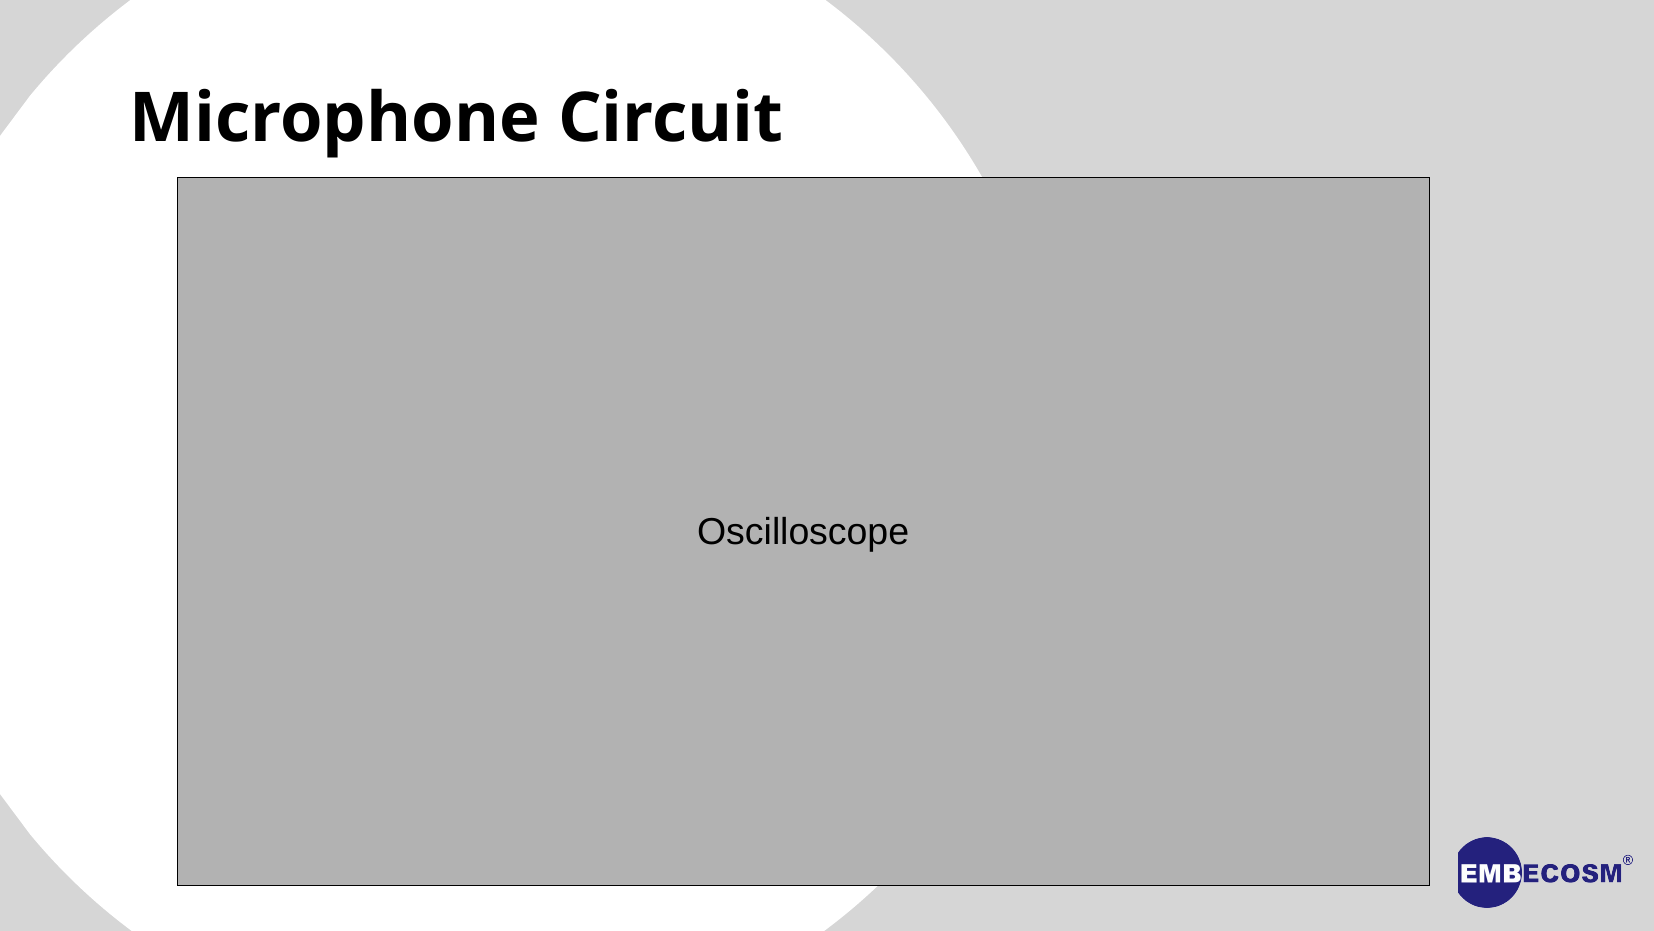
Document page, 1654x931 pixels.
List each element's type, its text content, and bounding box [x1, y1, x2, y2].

text_box Oscilloscope [177, 177, 1430, 886]
title Microphone Circuit [129, 37, 1571, 193]
picture [1458, 837, 1633, 908]
